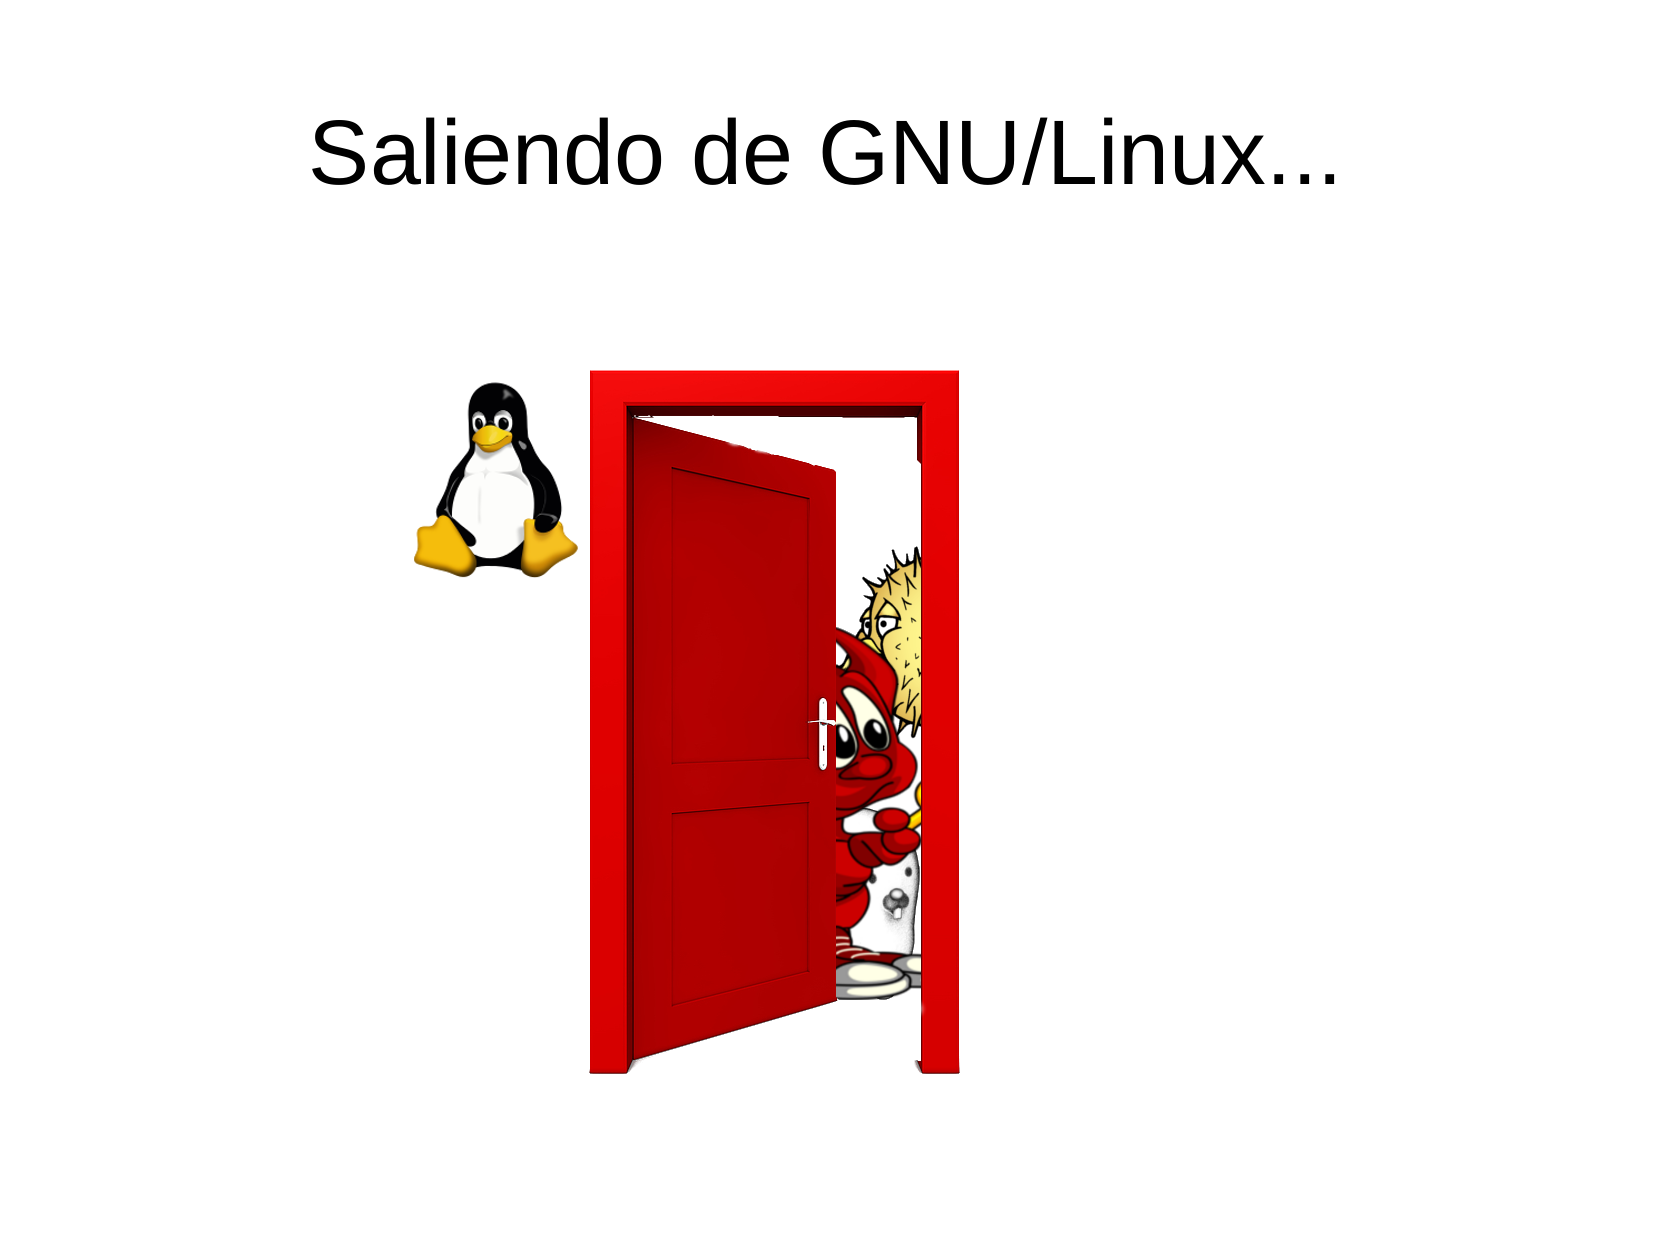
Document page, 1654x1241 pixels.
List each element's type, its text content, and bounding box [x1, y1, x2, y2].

picture [330, 271, 1229, 1170]
title Saliendo de GNU/Linux... [82, 49, 1571, 257]
